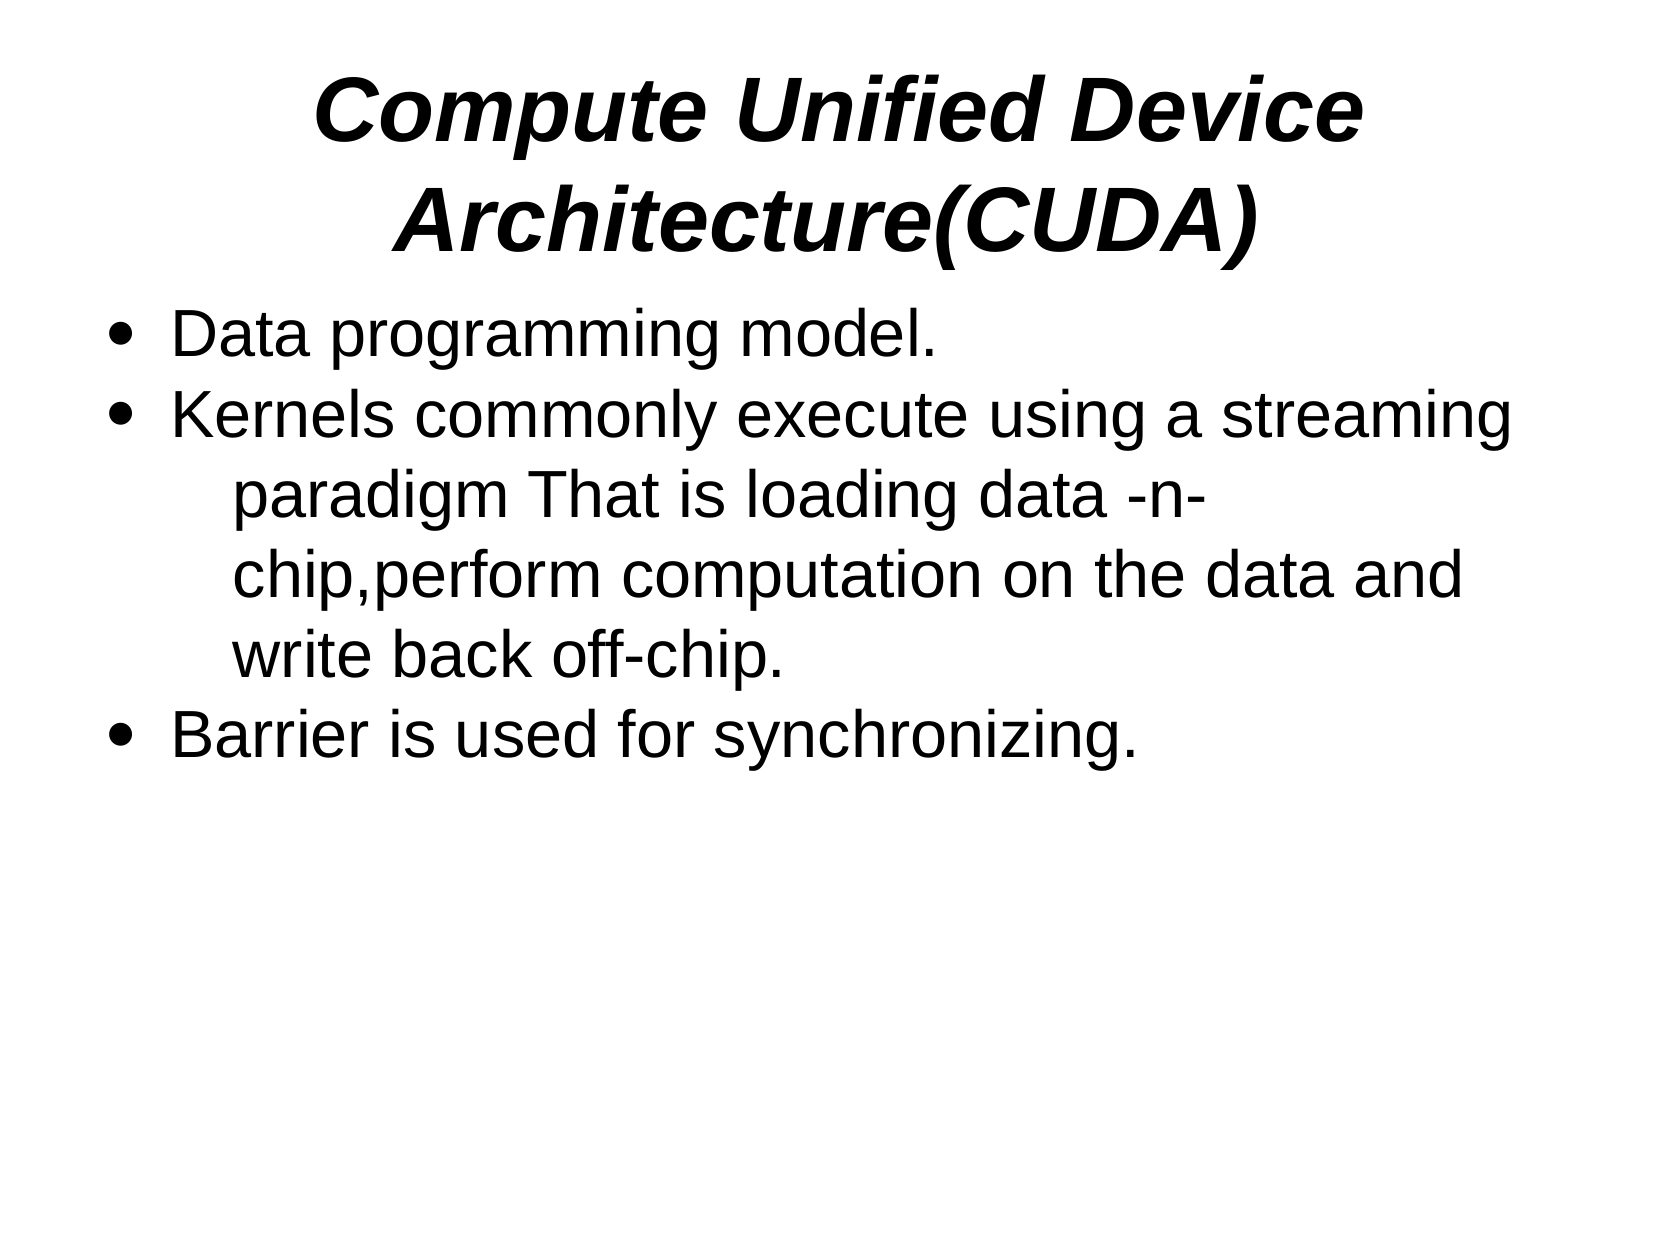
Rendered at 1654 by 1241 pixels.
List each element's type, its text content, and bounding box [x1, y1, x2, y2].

list Data programming model. Kernels commonly execute using a streaming paradigm That is loading data -n-chip,perform computation on the data and write back off-chip. Barrier is used for synchronizing. [82, 290, 1571, 1109]
title Compute Unified Device Architecture(CUDA) [82, 49, 1571, 257]
